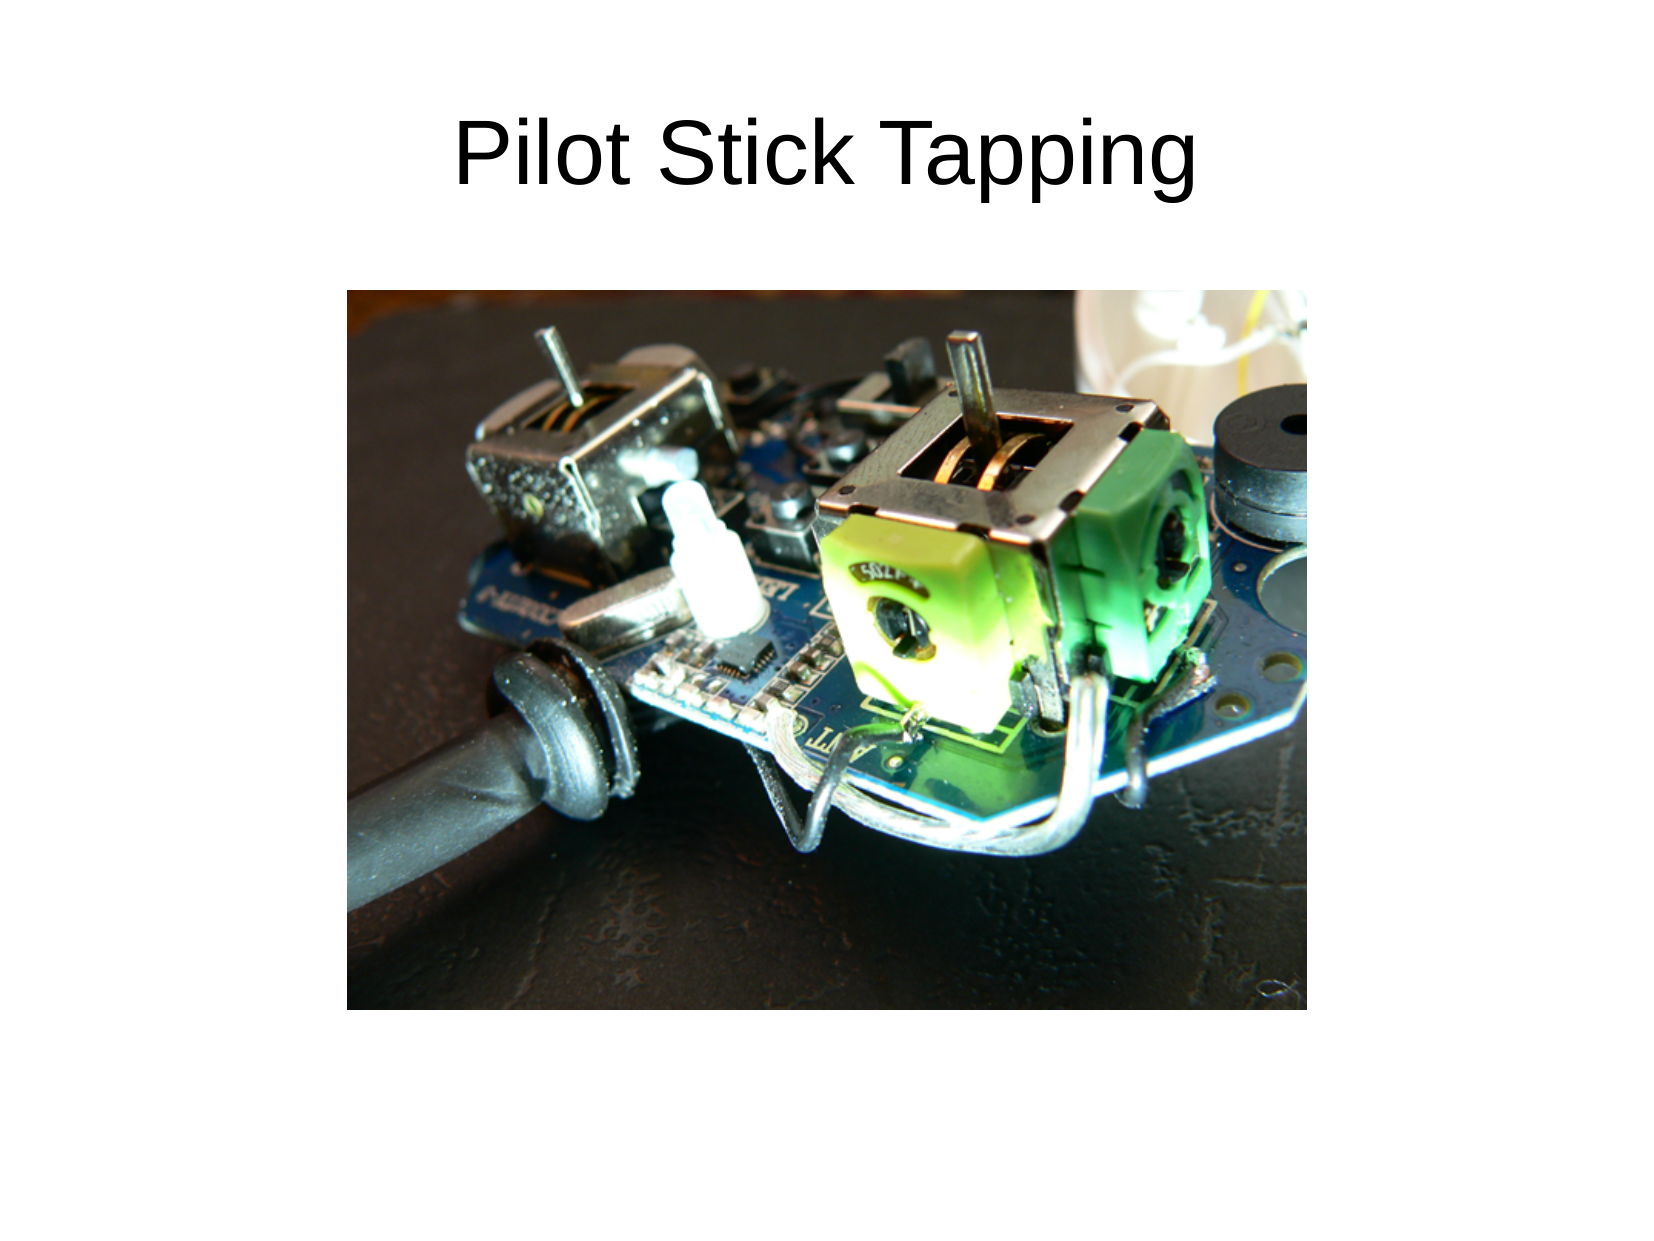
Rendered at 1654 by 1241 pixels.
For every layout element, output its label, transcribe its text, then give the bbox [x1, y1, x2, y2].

title Pilot Stick Tapping [82, 49, 1571, 257]
picture [347, 290, 1307, 1010]
